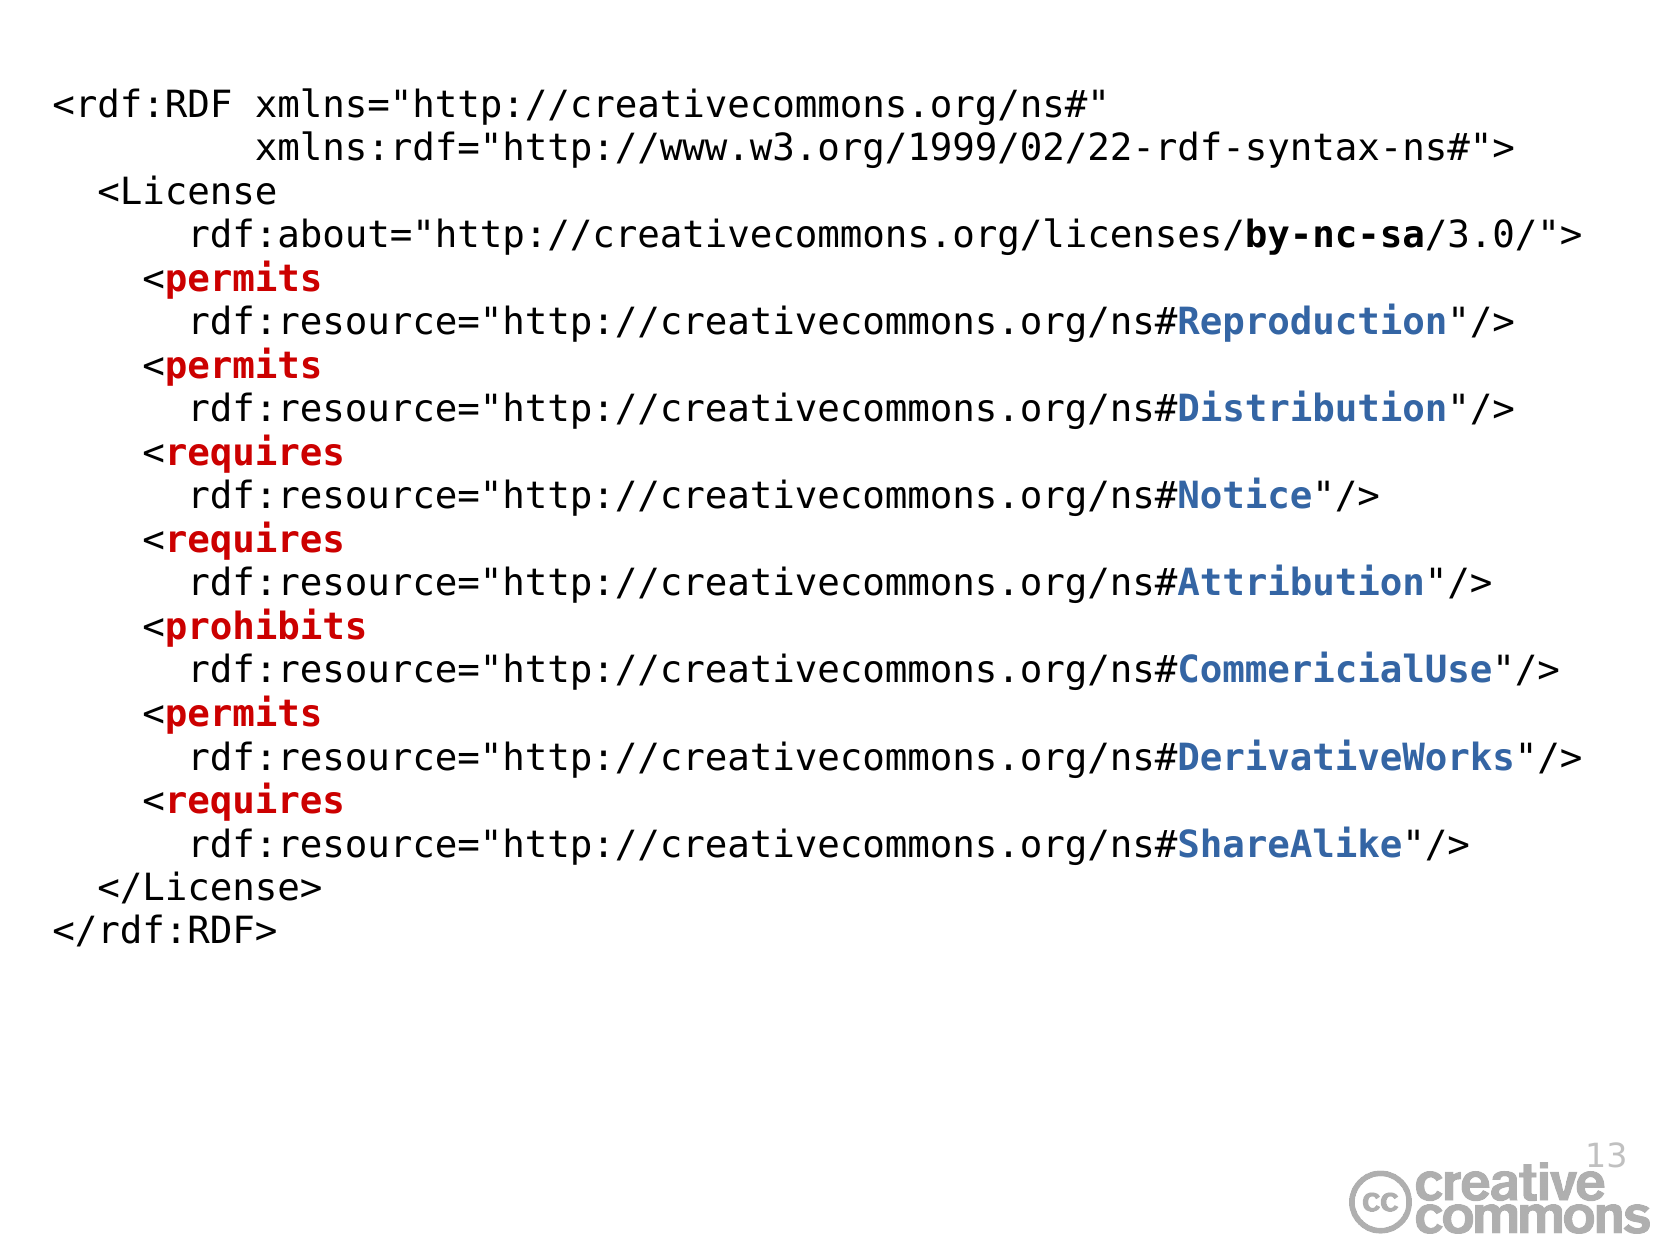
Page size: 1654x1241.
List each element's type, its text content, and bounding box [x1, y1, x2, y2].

picture [1349, 1162, 1650, 1234]
text_box <rdf:RDF xmlns="http://creativecommons.org/ns#" xmlns:rdf="http://www.w3.org/1999/02/22-rdf-syntax-ns#"> <License rdf:about="http://creativecommons.org/licenses/by-nc-sa/3.0/"> <permits rdf:resource="http://creativecommons.org/ns#Reproduction"/> <permits rdf:resource="http://creativecommons.org/ns#Distribution"/> <requires rdf:resource="http://creativecommons.org/ns#Notice"/> <requires rdf:resource="http://creativecommons.org/ns#Attribution"/> <prohibits rdf:resource="http://creativecommons.org/ns#CommericialUse"/> <permits rdf:resource="http://creativecommons.org/ns#DerivativeWorks"/> <requires rdf:resource="http://creativecommons.org/ns#ShareAlike"/> </License> </rdf:RDF> [37, 75, 1653, 1044]
